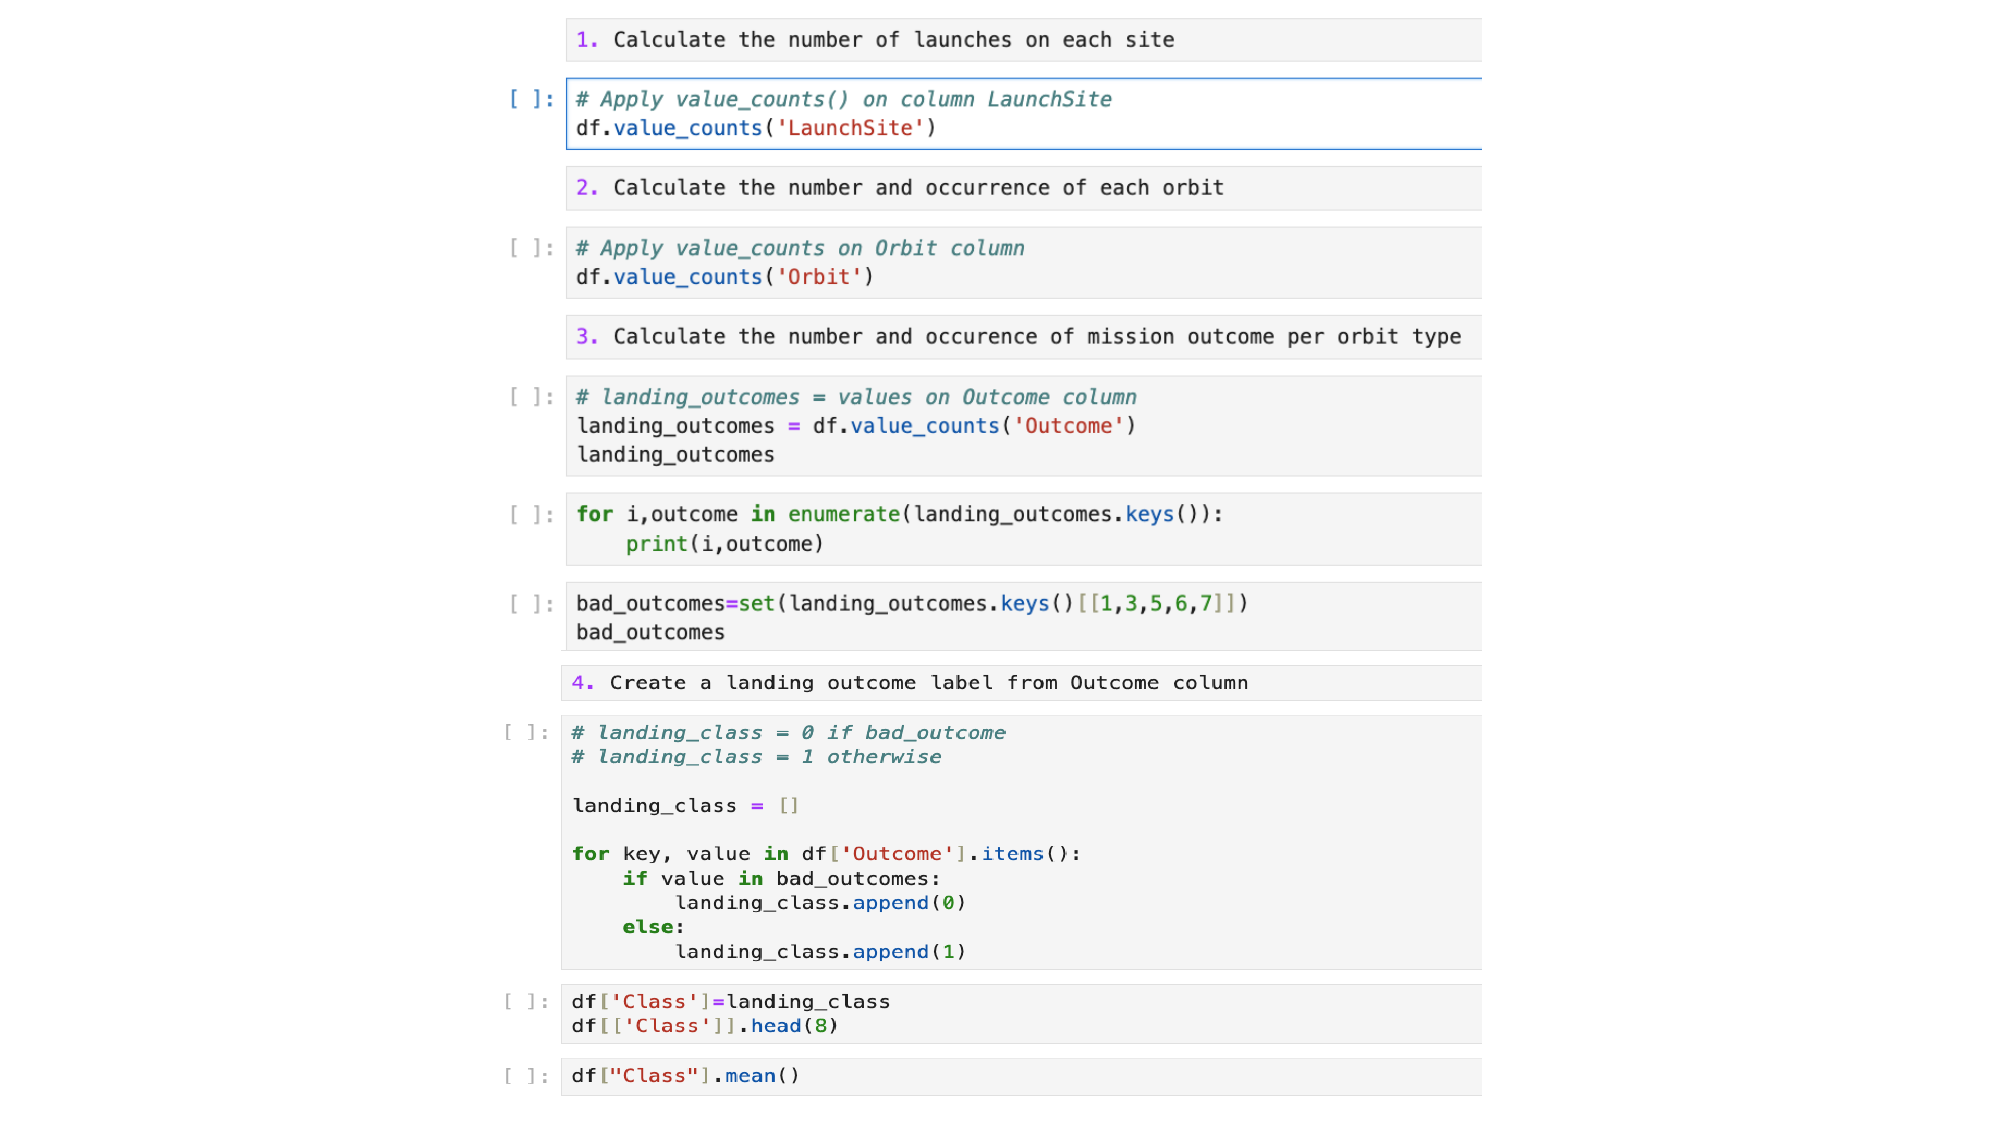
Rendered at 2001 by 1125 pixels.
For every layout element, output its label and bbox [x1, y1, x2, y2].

picture [481, 0, 1482, 1108]
